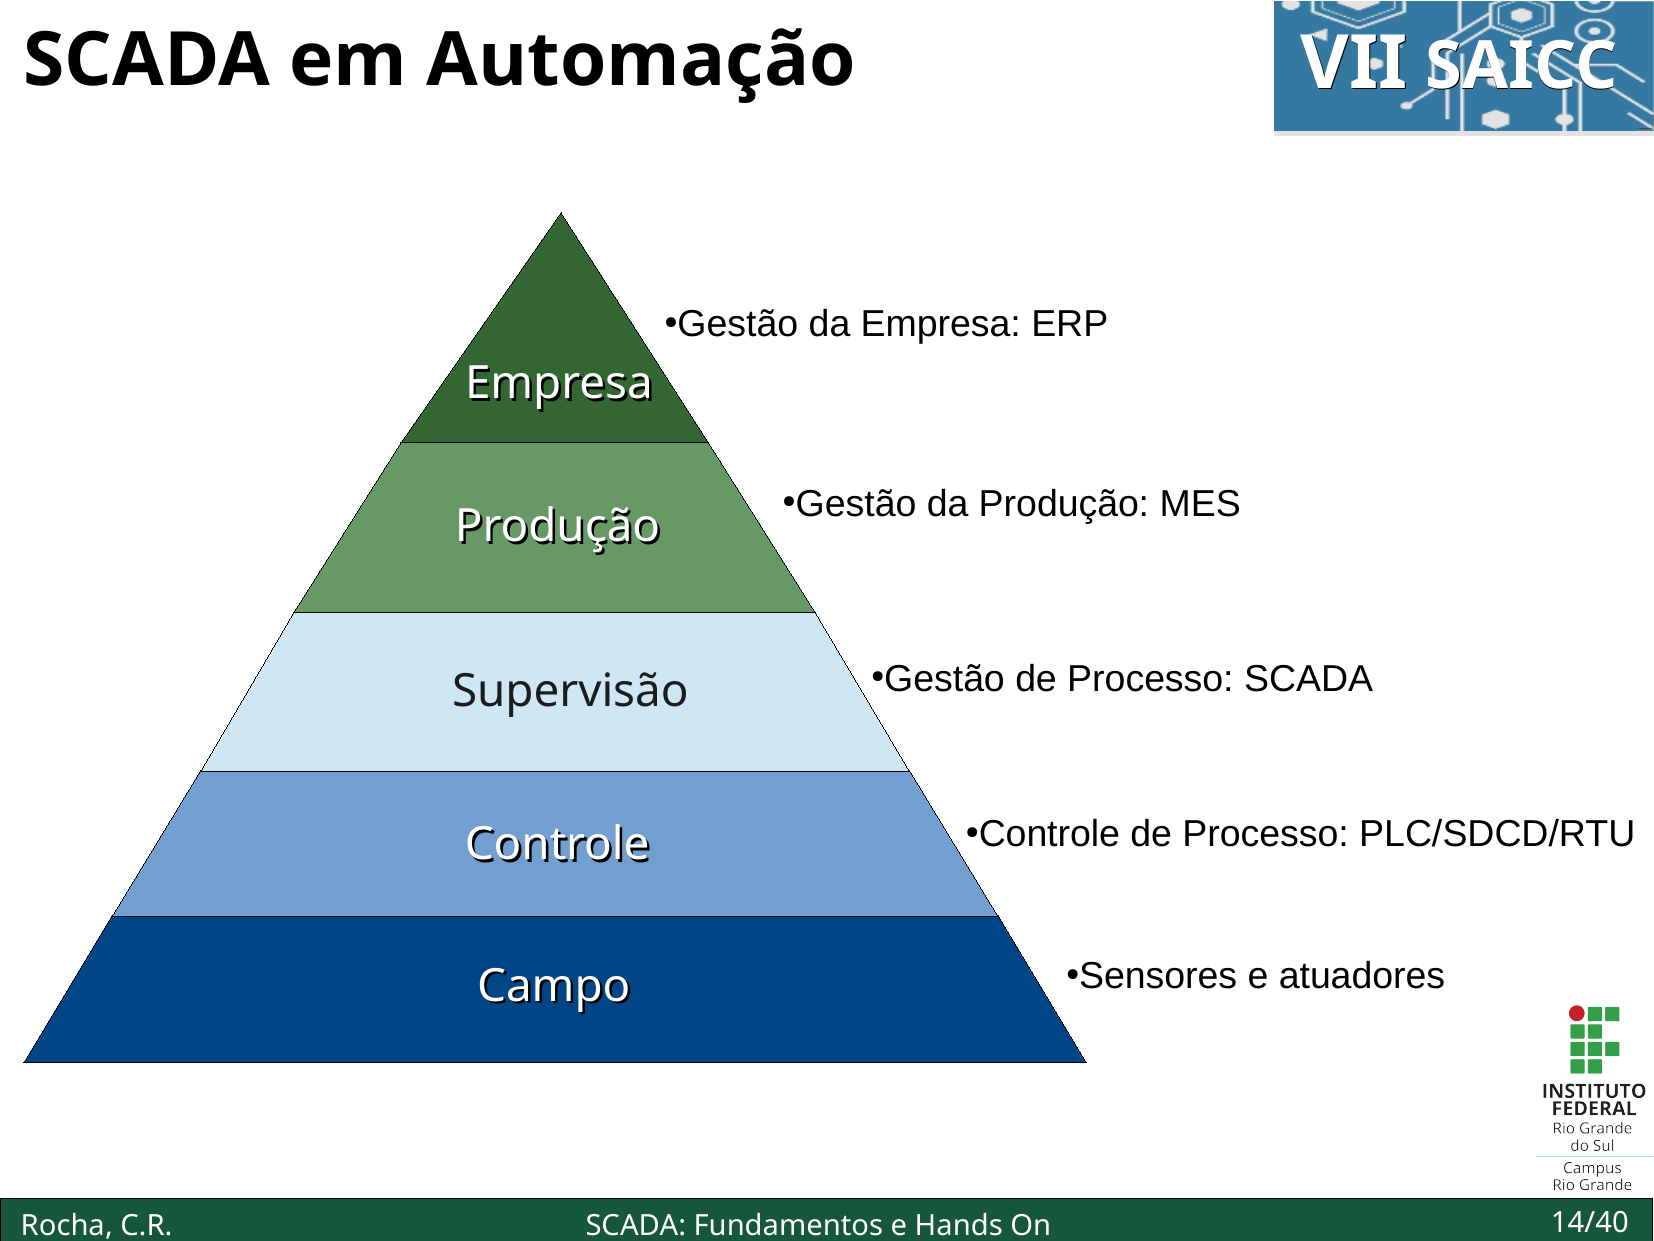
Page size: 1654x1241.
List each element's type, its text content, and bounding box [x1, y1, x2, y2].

text_box Supervisão [437, 649, 695, 722]
text_box Campo [462, 944, 638, 1023]
text_box Empresa [450, 342, 668, 412]
text_box Gestão da Empresa: ERP [649, 295, 1211, 353]
text_box Gestão da Produção: MES [767, 474, 1329, 532]
text_box Controle de Processo: PLC/SDCD/RTU [950, 805, 1654, 905]
text_box Sensores e atuadores [1051, 947, 1648, 1004]
text_box [23, 372, 1087, 1063]
picture [1535, 1003, 1654, 1194]
text_box Gestão de Processo: SCADA [856, 649, 1630, 707]
text_box Produção [440, 485, 668, 556]
text_box [471, 212, 644, 342]
text_box Controle [450, 803, 662, 881]
title SCADA em Automação [23, 11, 1636, 101]
picture [1274, 1, 1654, 131]
